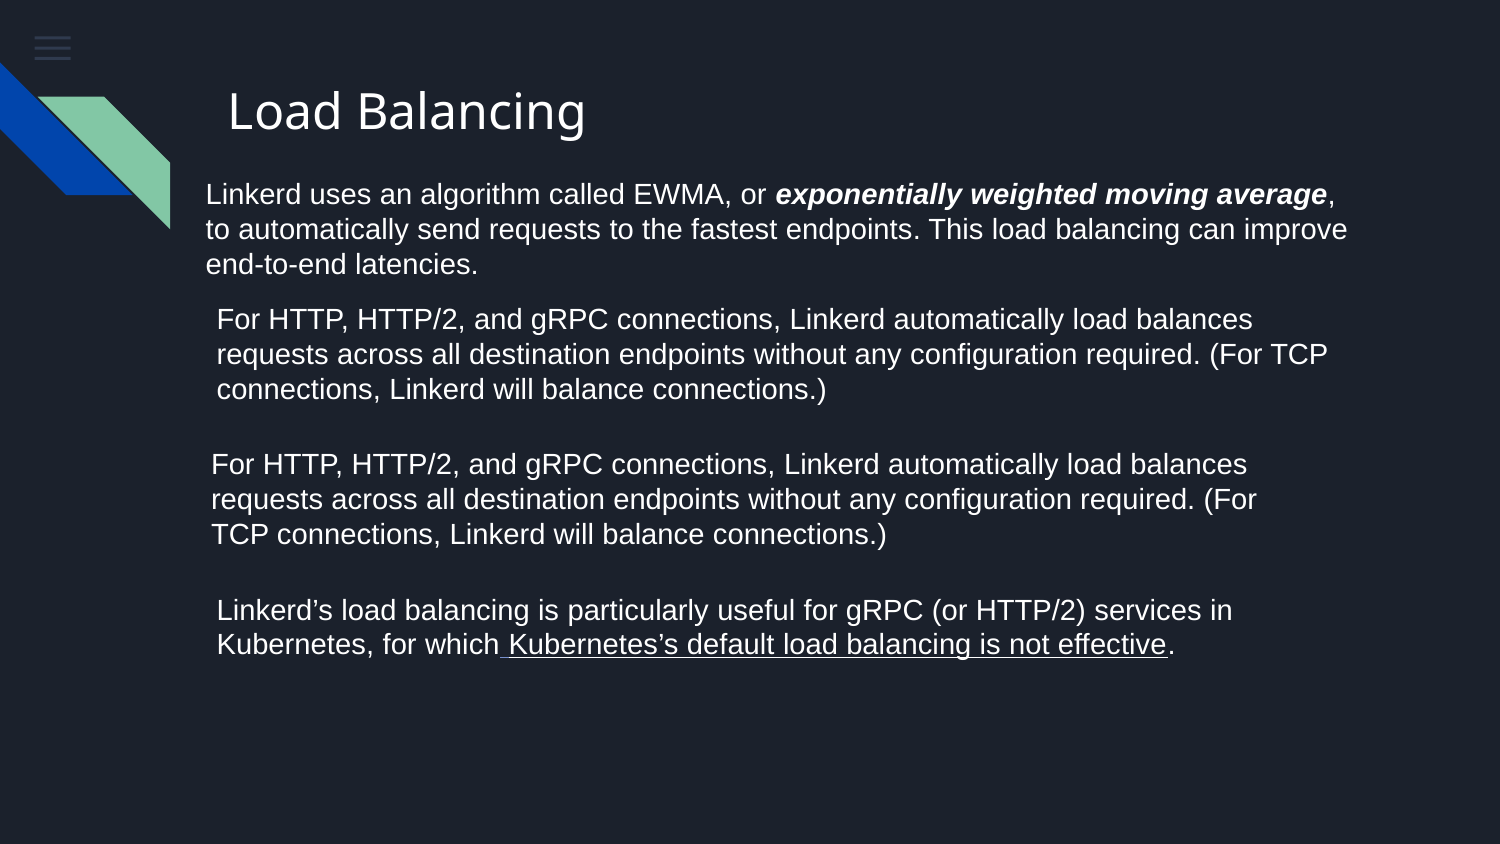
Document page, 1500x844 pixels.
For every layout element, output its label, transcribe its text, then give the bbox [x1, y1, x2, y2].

text_box Linkerd uses an algorithm called EWMA, or exponentially weighted moving average, to automatically send requests to the fastest endpoints. This load balancing can improve end-to-end latencies. [190, 160, 1368, 296]
title Load Balancing [212, 64, 1368, 160]
text_box For HTTP, HTTP/2, and gRPC connections, Linkerd automatically load balances requests across all destination endpoints without any configuration required. (For TCP connections, Linkerd will balance connections.) [201, 285, 1357, 421]
text_box Linkerd’s load balancing is particularly useful for gRPC (or HTTP/2) services in Kubernetes, for which Kubernetes’s default load balancing is not effective. [201, 575, 1357, 676]
text_box For HTTP, HTTP/2, and gRPC connections, Linkerd automatically load balances requests across all destination endpoints without any configuration required. (For TCP connections, Linkerd will balance connections.) [196, 430, 1304, 566]
